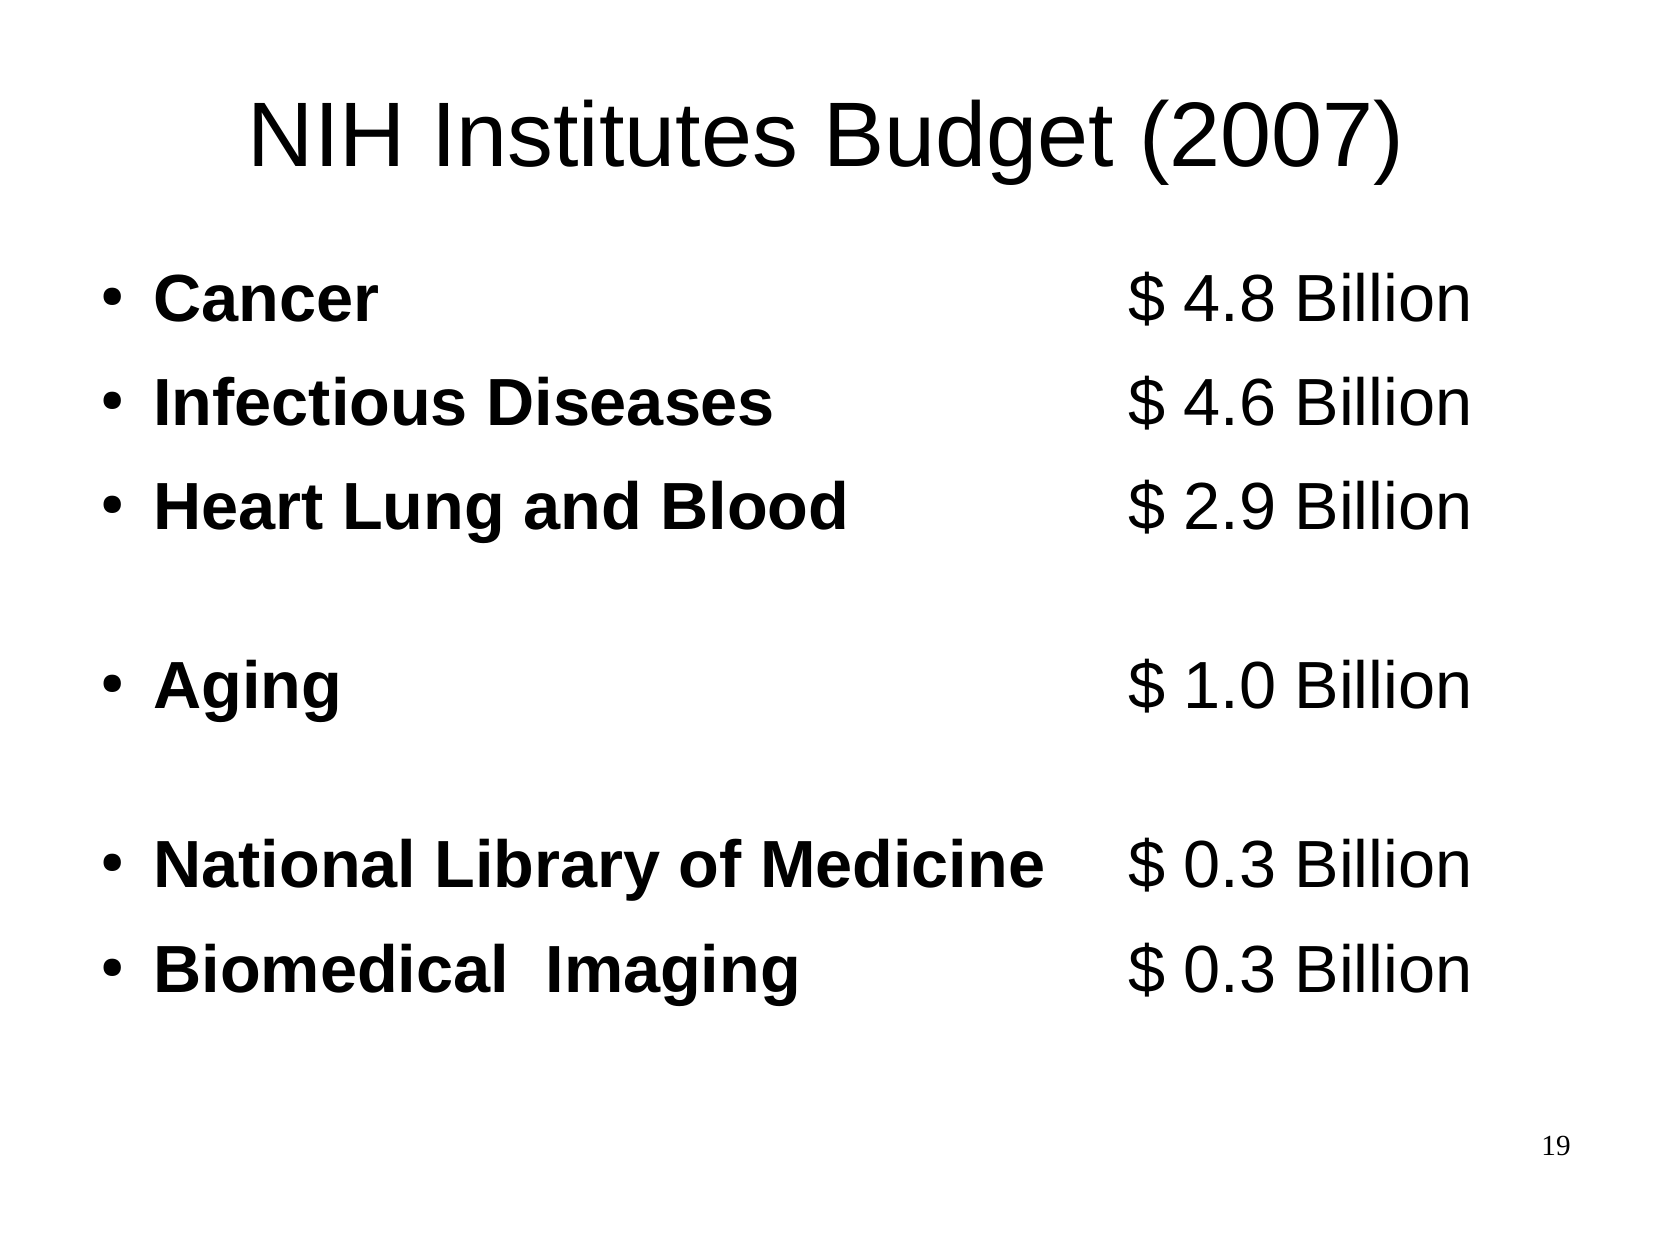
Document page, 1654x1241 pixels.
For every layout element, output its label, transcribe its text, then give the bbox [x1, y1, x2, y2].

list Cancer $ 4.8 Billion Infectious Diseases $ 4.6 Billion Heart Lung and Blood $ 2.9 Billion Aging $ 1.0 Billion National Library of Medicine $ 0.3 Billion Biomedical Imaging $ 0.3 Billion [82, 260, 1571, 1065]
title NIH Institutes Budget (2007) [82, 39, 1571, 232]
